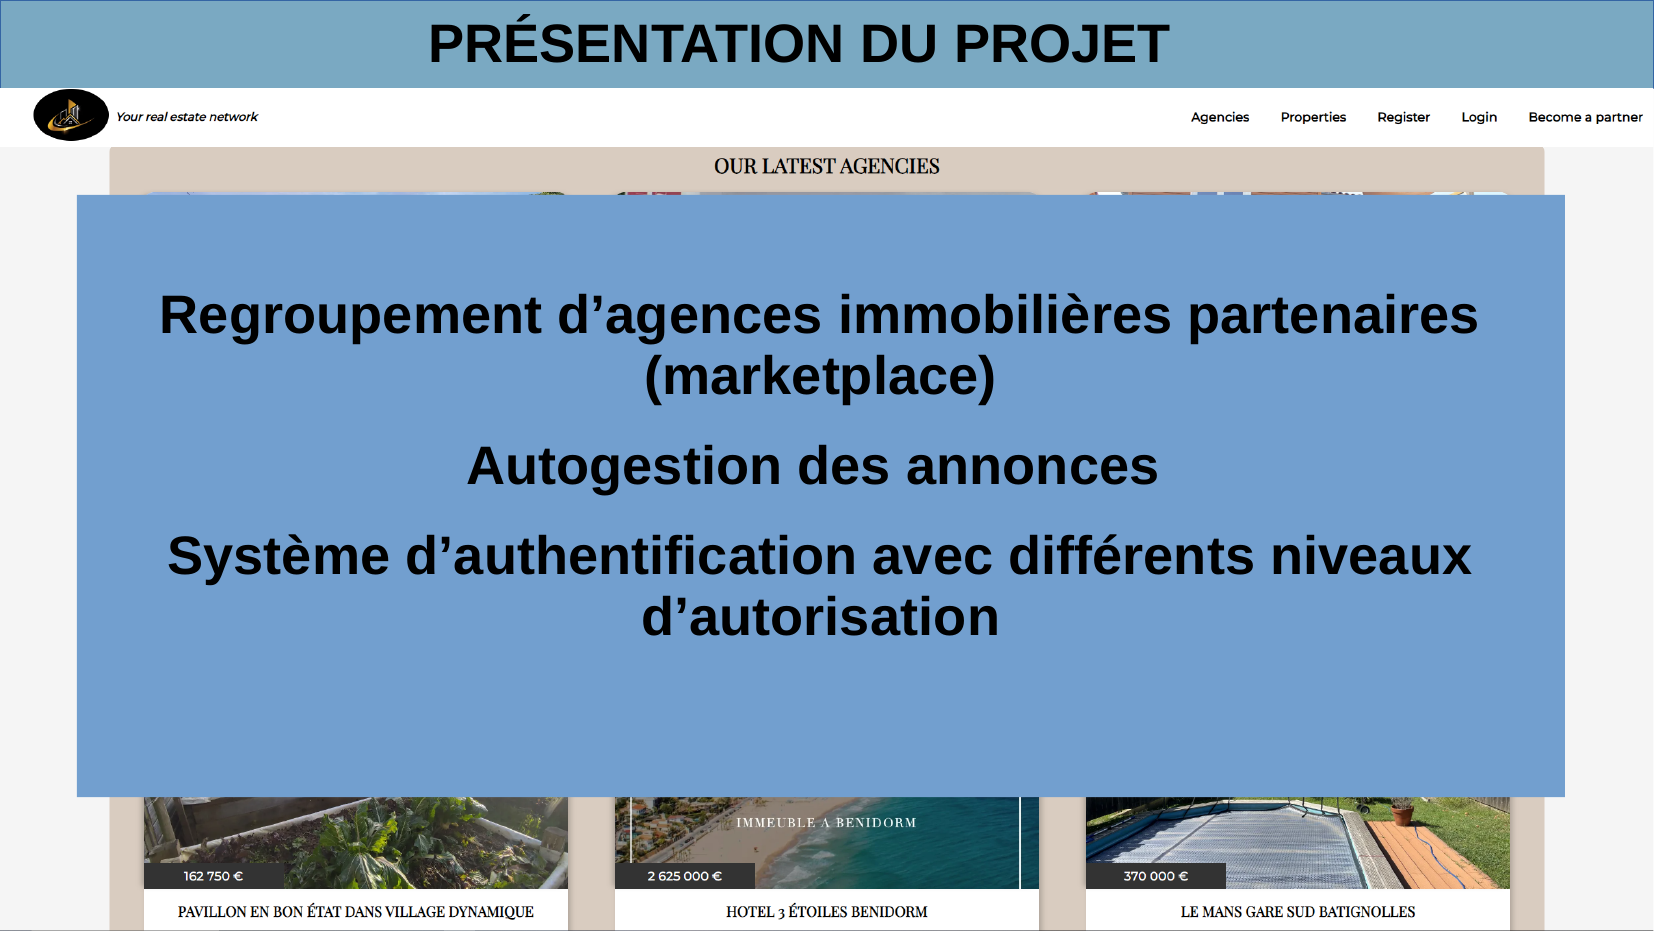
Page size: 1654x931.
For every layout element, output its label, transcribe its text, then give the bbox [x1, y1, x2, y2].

text_box PRÉSENTATION DU PROJET [413, 5, 1187, 82]
text_box [0, 0, 1654, 88]
list Regroupement d’agences immobilières partenaires (marketplace) Autogestion des annonces Système d’authentification avec différents niveaux d’autorisation [76, 194, 1565, 798]
picture [0, 88, 1654, 931]
